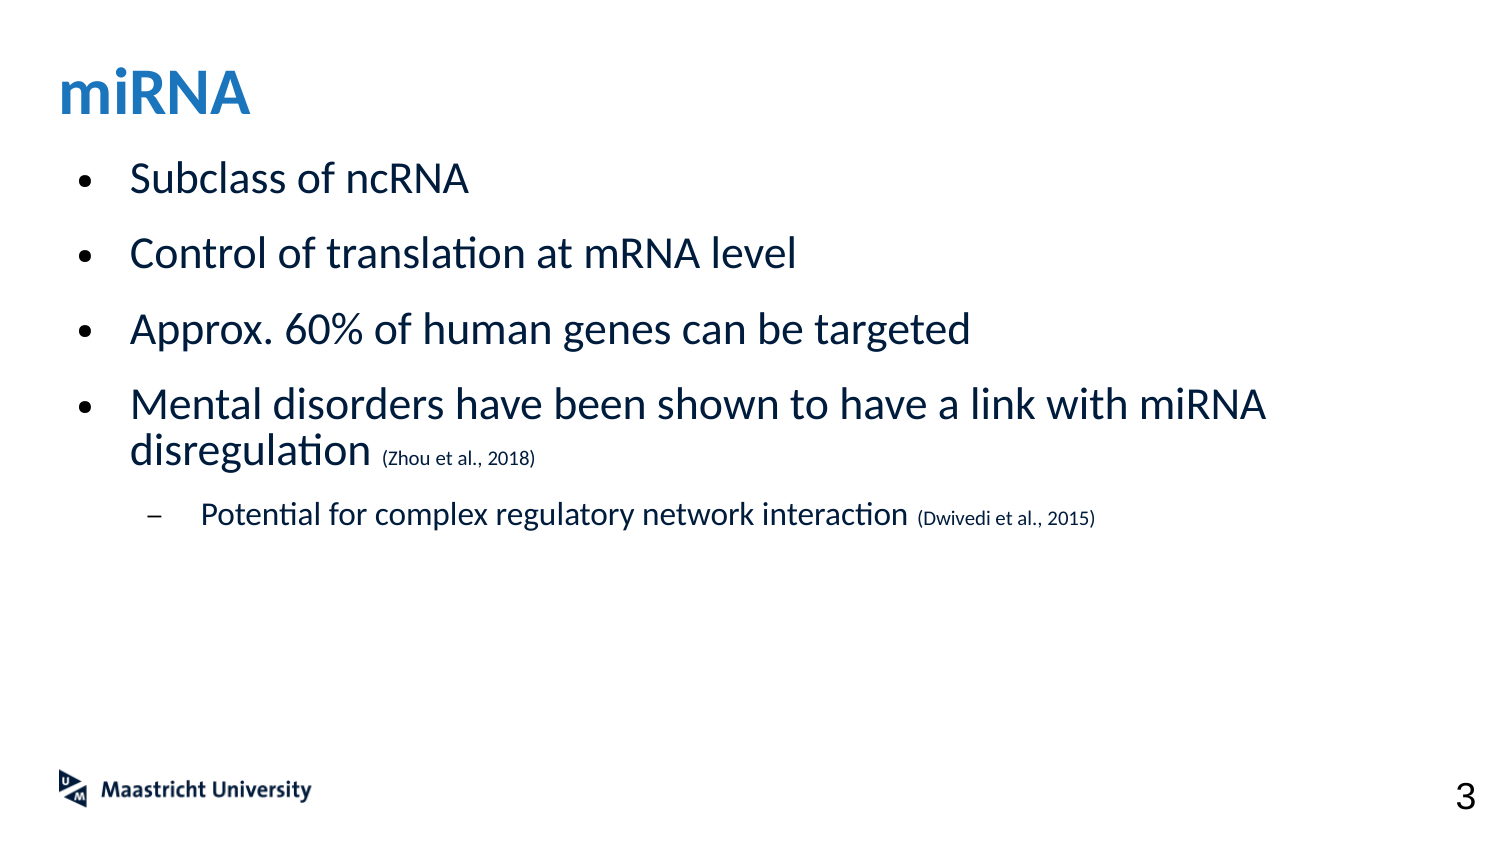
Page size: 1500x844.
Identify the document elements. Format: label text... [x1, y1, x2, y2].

title miRNA [59, 50, 1425, 144]
text_box <number> [1440, 767, 1500, 838]
list Subclass of ncRNA Control of translation at mRNA level Approx. 60% of human genes can be targeted Mental disorders have been shown to have a link with miRNA disregulation (Zhou et al., 2018) Potential for complex regulatory network interaction (Dwivedi et al., 2015) [59, 159, 1425, 745]
